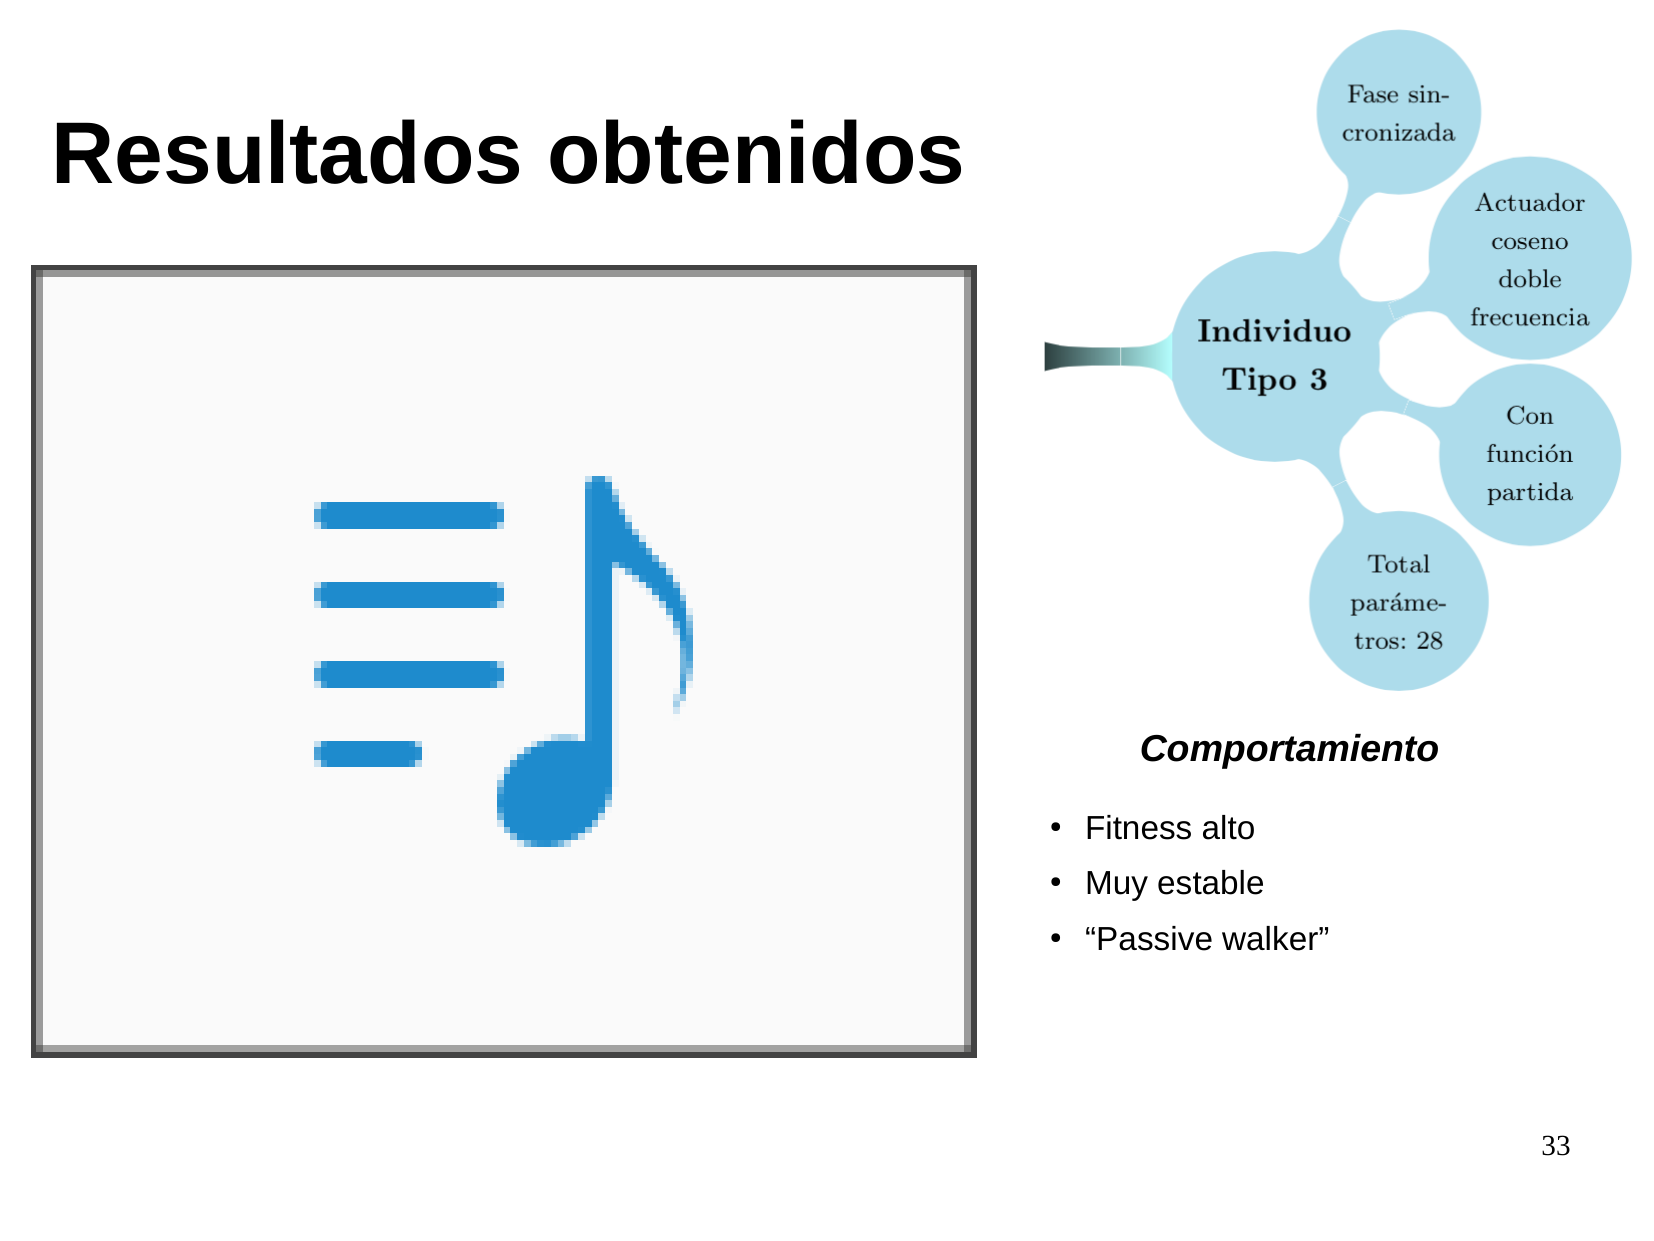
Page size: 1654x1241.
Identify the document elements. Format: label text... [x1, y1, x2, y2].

text_box [30, 264, 1246, 1060]
picture [1044, 15, 1652, 706]
title Resultados obtenidos [17, 49, 1001, 257]
text_box Fitness alto Muy estable “Passive walker” [1035, 783, 1486, 948]
text_box Comportamiento [1125, 720, 1531, 777]
